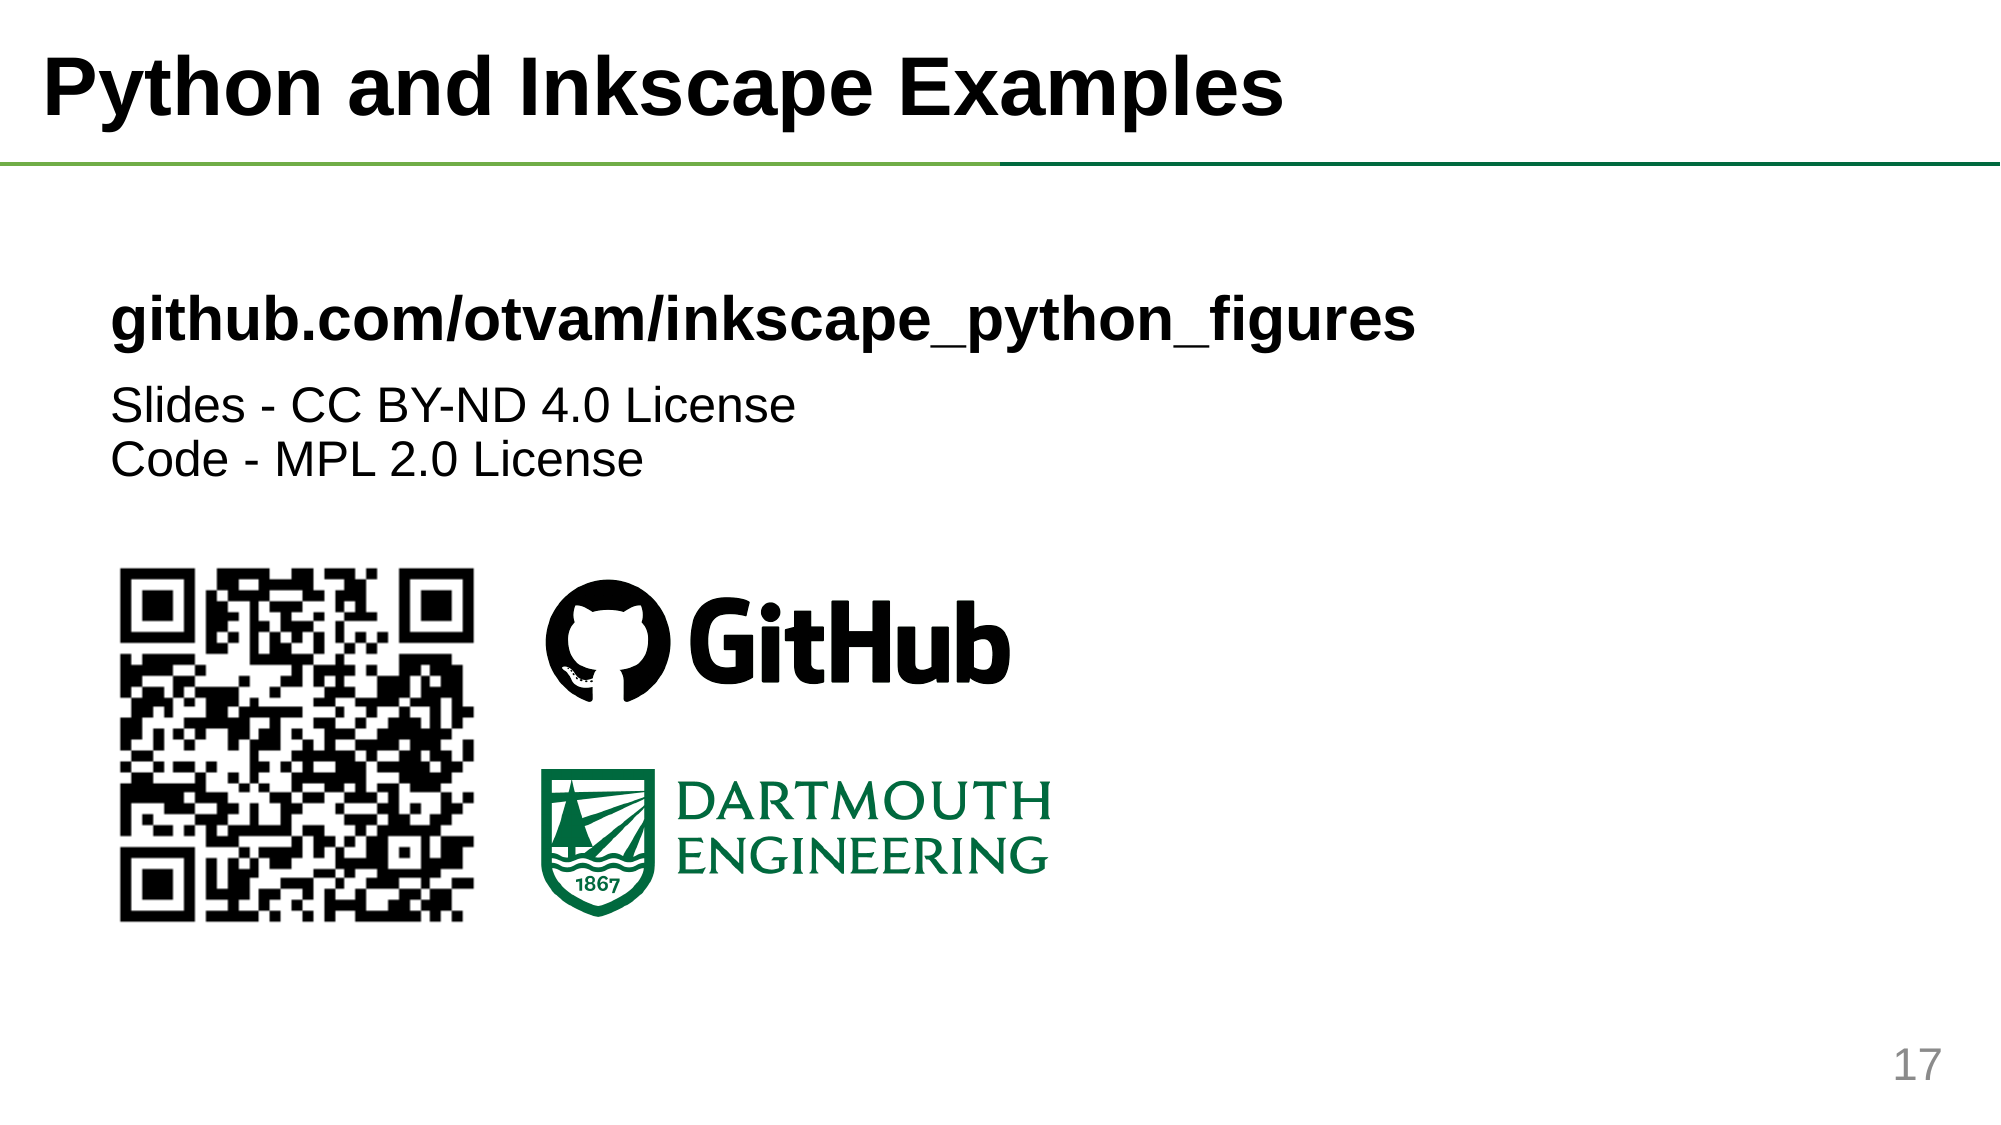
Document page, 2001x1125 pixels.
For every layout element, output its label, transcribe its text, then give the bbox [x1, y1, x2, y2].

picture [675, 771, 1050, 919]
picture [541, 558, 1014, 724]
picture [541, 769, 668, 917]
title Python and Inkscape Examples [27, 44, 1875, 133]
text_box github.com/otvam/inkscape_python_figures Slides - CC BY-ND 4.0 License Code - MPL 2.0 License [95, 279, 1863, 356]
picture [77, 525, 516, 964]
